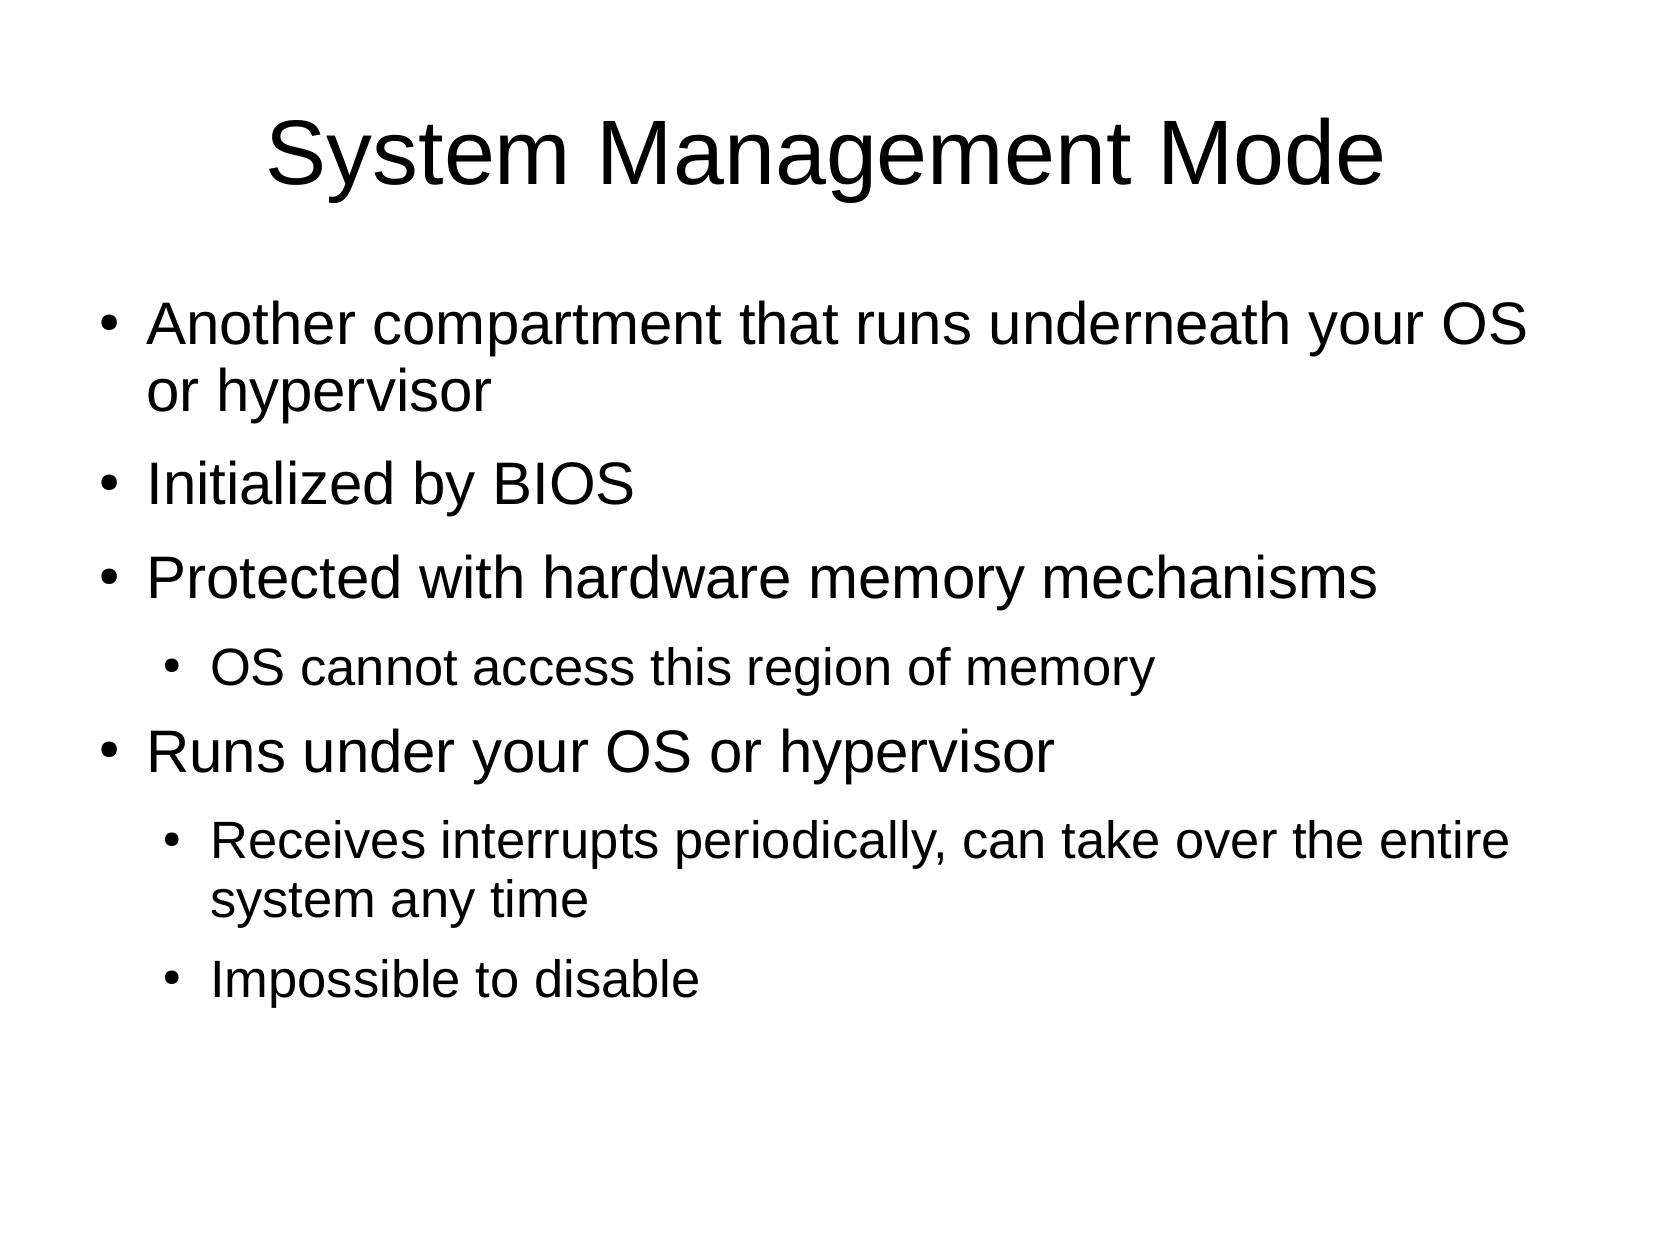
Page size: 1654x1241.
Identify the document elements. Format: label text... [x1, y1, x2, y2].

title System Management Mode [82, 49, 1571, 257]
list Another compartment that runs underneath your OS or hypervisor Initialized by BIOS Protected with hardware memory mechanisms OS cannot access this region of memory Runs under your OS or hypervisor Receives interrupts periodically, can take over the entire system any time Impossible to disable [82, 290, 1571, 1010]
